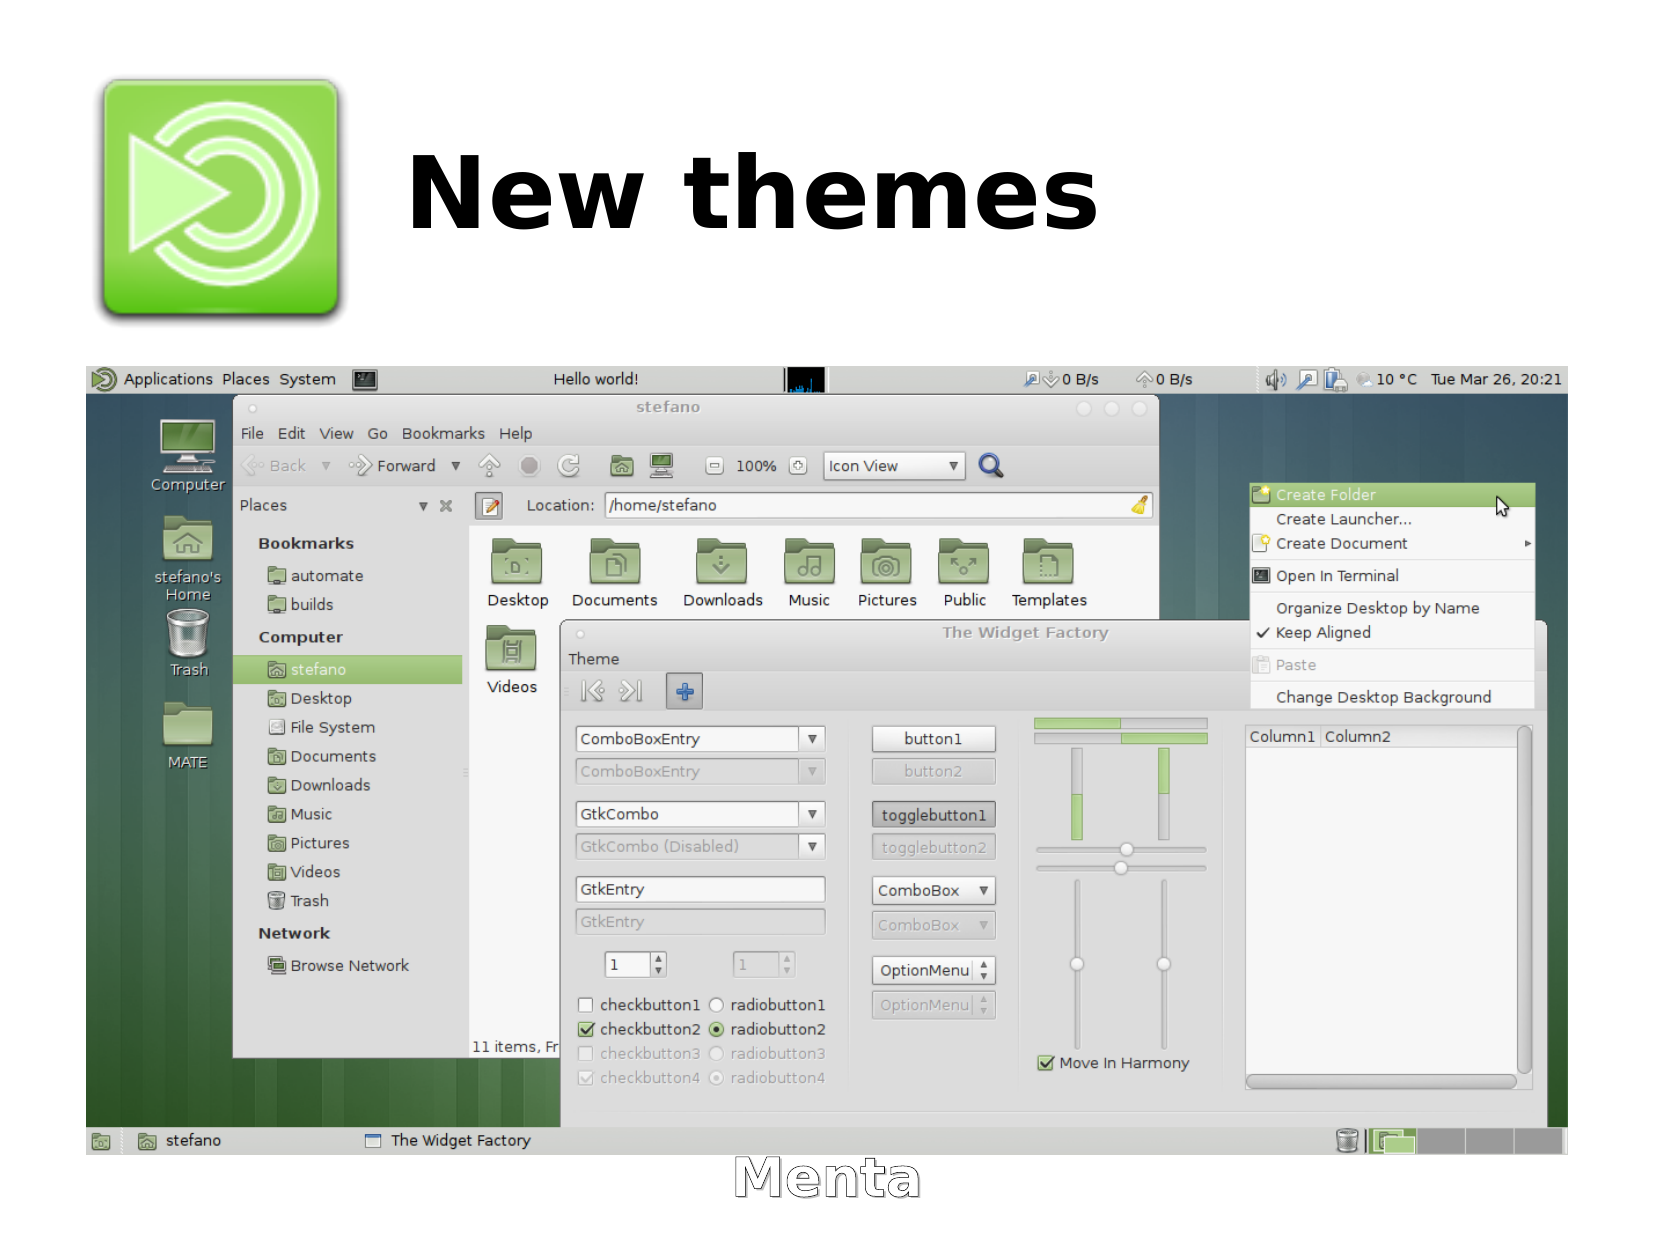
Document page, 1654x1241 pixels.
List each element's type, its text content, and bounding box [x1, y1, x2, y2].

picture [88, 64, 355, 331]
text_box New themes [389, 128, 1560, 260]
picture [86, 366, 1568, 1155]
text_box Menta [716, 1138, 938, 1217]
